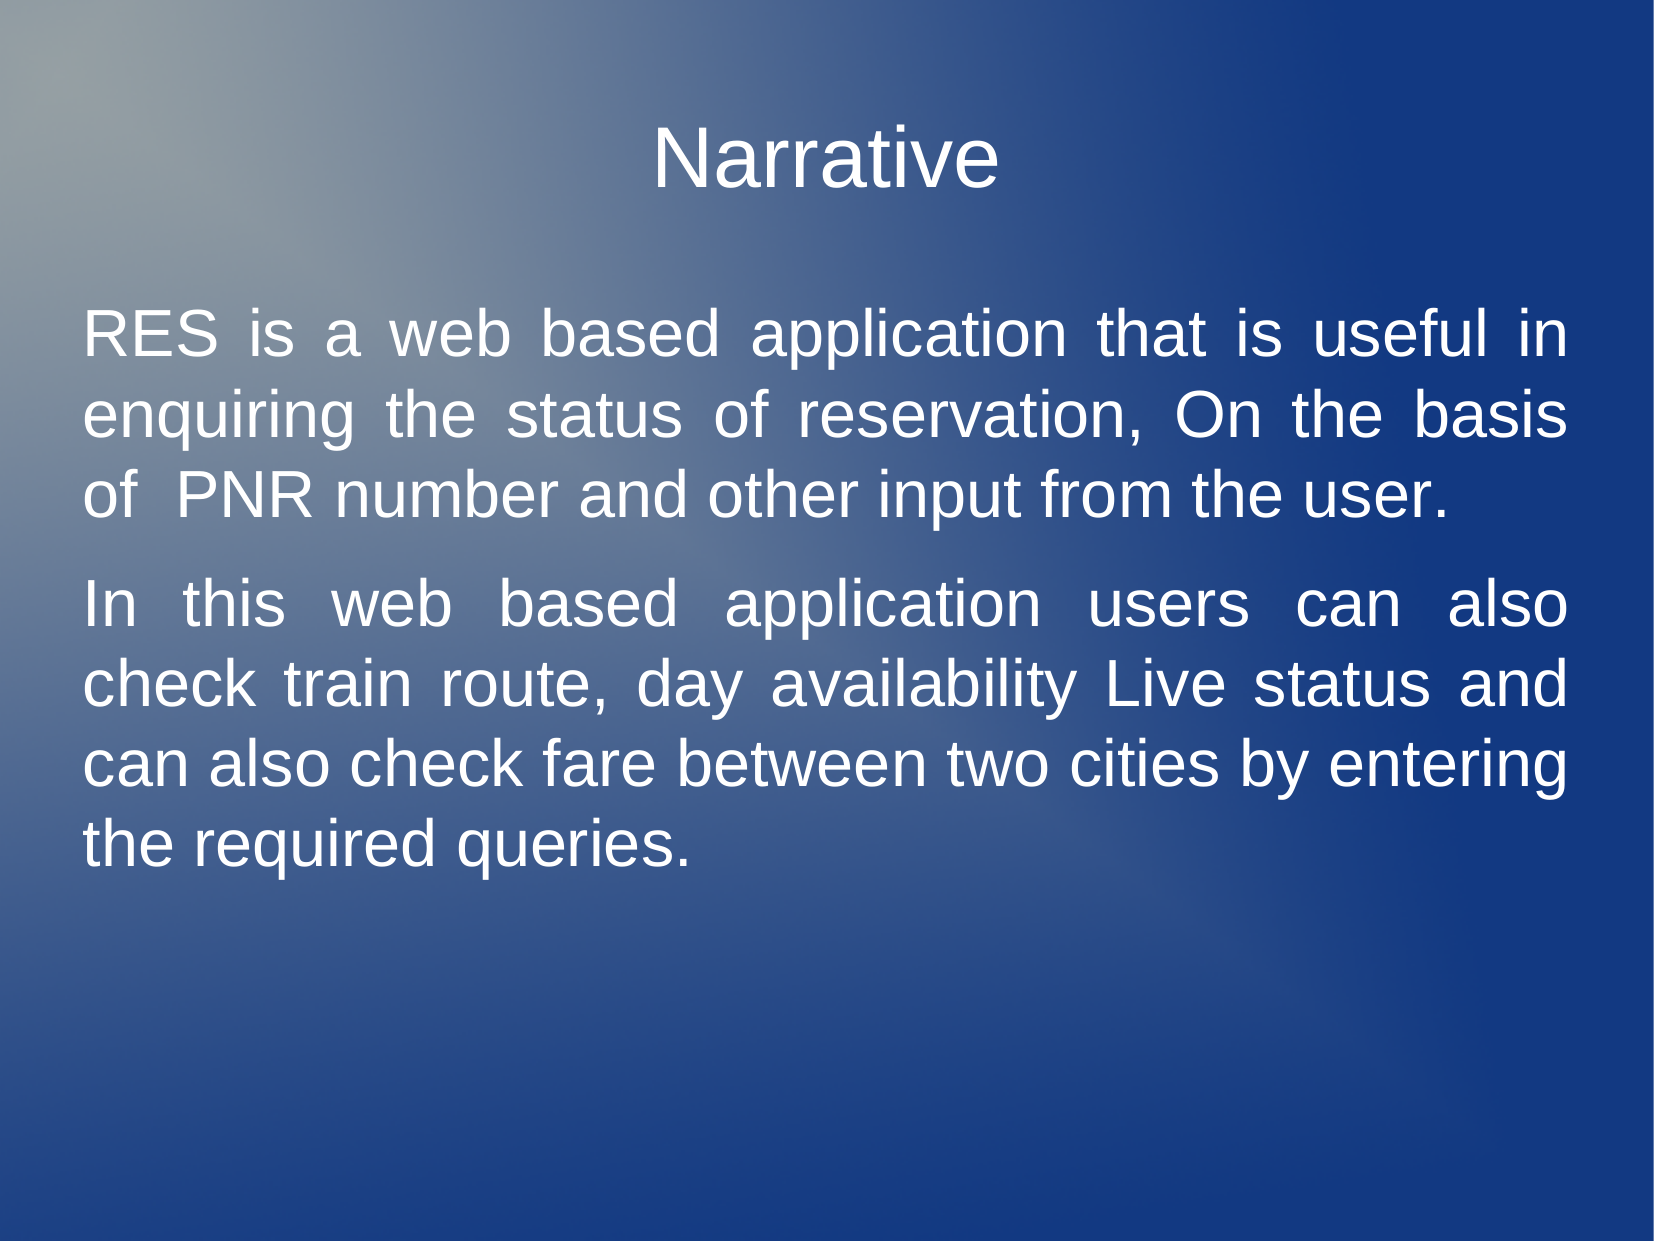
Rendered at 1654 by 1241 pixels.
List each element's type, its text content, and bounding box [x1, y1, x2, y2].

list RES is a web based application that is useful in enquiring the status of reservation, On the basis of PNR number and other input from the user. In this web based application users can also check train route, day availability Live status and can also check fare between two cities by entering the required queries. [82, 290, 1571, 1109]
title Narrative [82, 49, 1571, 257]
